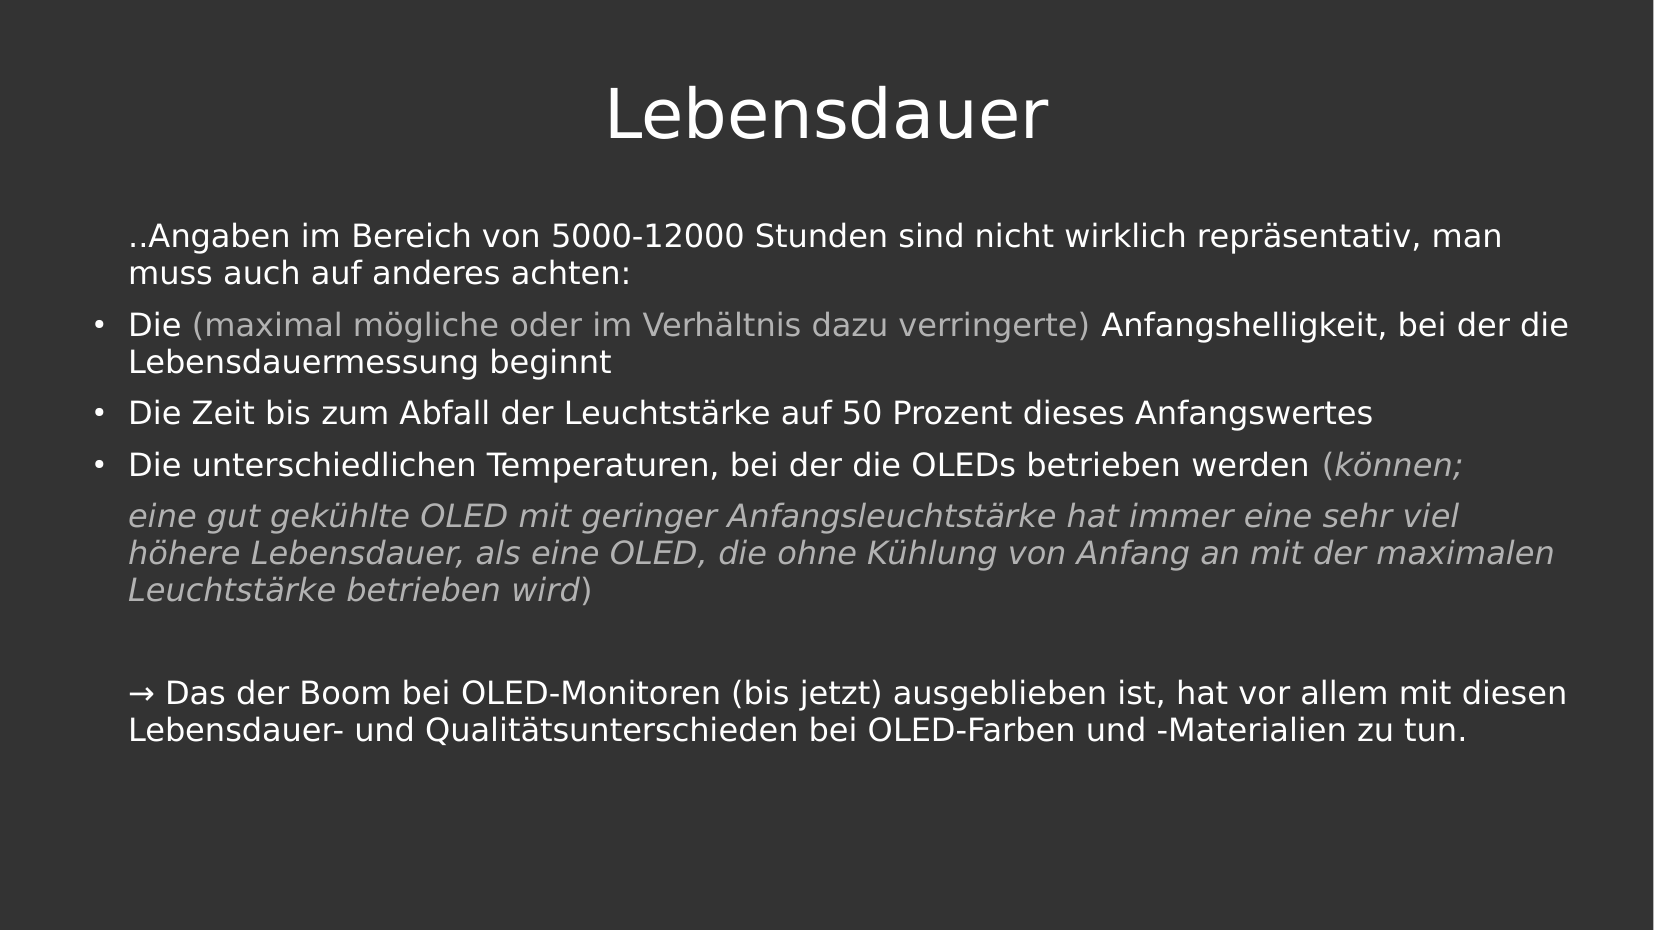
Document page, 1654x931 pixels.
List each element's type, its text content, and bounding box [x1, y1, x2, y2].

title Lebensdauer [82, 37, 1571, 193]
list ..Angaben im Bereich von 5000-12000 Stunden sind nicht wirklich repräsentativ, man muss auch auf anderes achten: Die (maximal mögliche oder im Verhältnis dazu verringerte) Anfangshelligkeit, bei der die Lebensdauermessung beginnt Die Zeit bis zum Abfall der Leuchtstärke auf 50 Prozent dieses Anfangswertes Die unterschiedlichen Temperaturen, bei der die OLEDs betrieben werden (können; eine gut gekühlte OLED mit geringer Anfangsleuchtstärke hat immer eine sehr viel höhere Lebensdauer, als eine OLED, die ohne Kühlung von Anfang an mit der maximalen Leuchtstärke betrieben wird) → Das der Boom bei OLED-Monitoren (bis jetzt) ausgeblieben ist, hat vor allem mit diesen Lebensdauer- und Qualitätsunterschieden bei OLED-Farben und -Materialien zu tun. [82, 217, 1571, 758]
